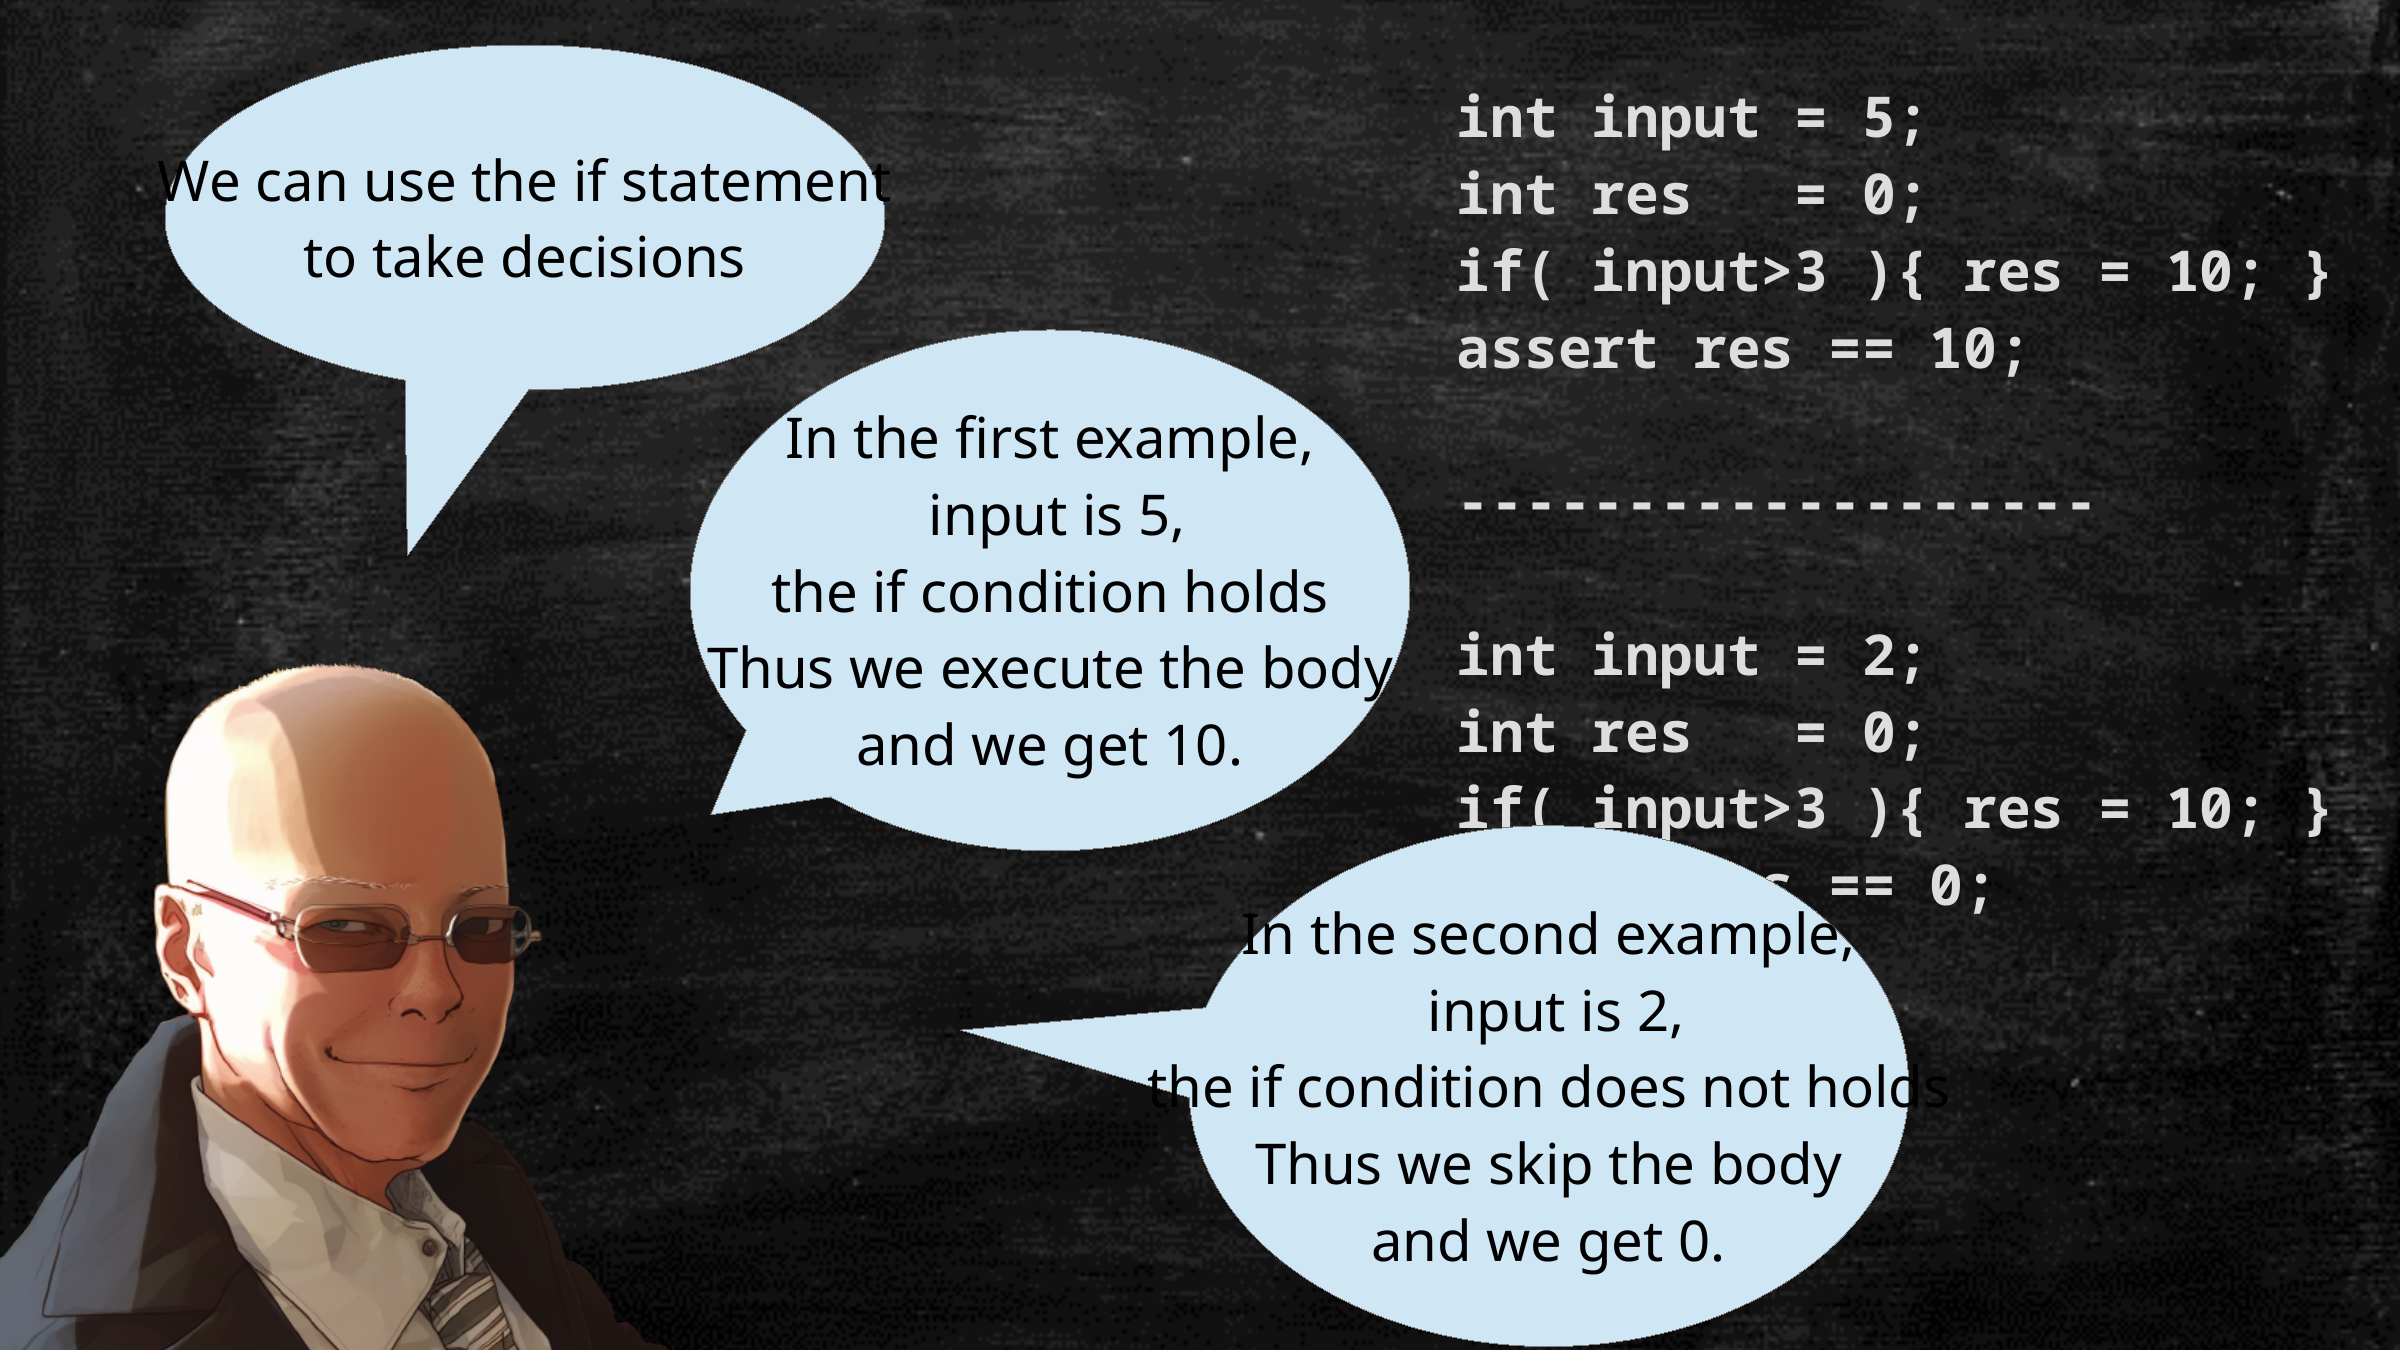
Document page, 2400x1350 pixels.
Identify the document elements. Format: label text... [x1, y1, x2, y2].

text_box In the second example, input is 2, the if condition does not holds Thus we skip the body and we get 0. [960, 825, 1909, 1347]
text_box We can use the if statement to take decisions [165, 45, 886, 556]
picture [1909, 1082, 1913, 1102]
text_box In the first example, input is 5, the if condition holds Thus we execute the body and we get 10. [690, 329, 1411, 851]
text_box int input = 5; int res = 0; if( input>3 ){ res = 10; } assert res == 10; ------------------- int input = 2; int res = 0; if( input>3 ){ res = 10; } assert res == 0; [1442, 70, 2400, 915]
picture [0, 0, 2400, 1350]
